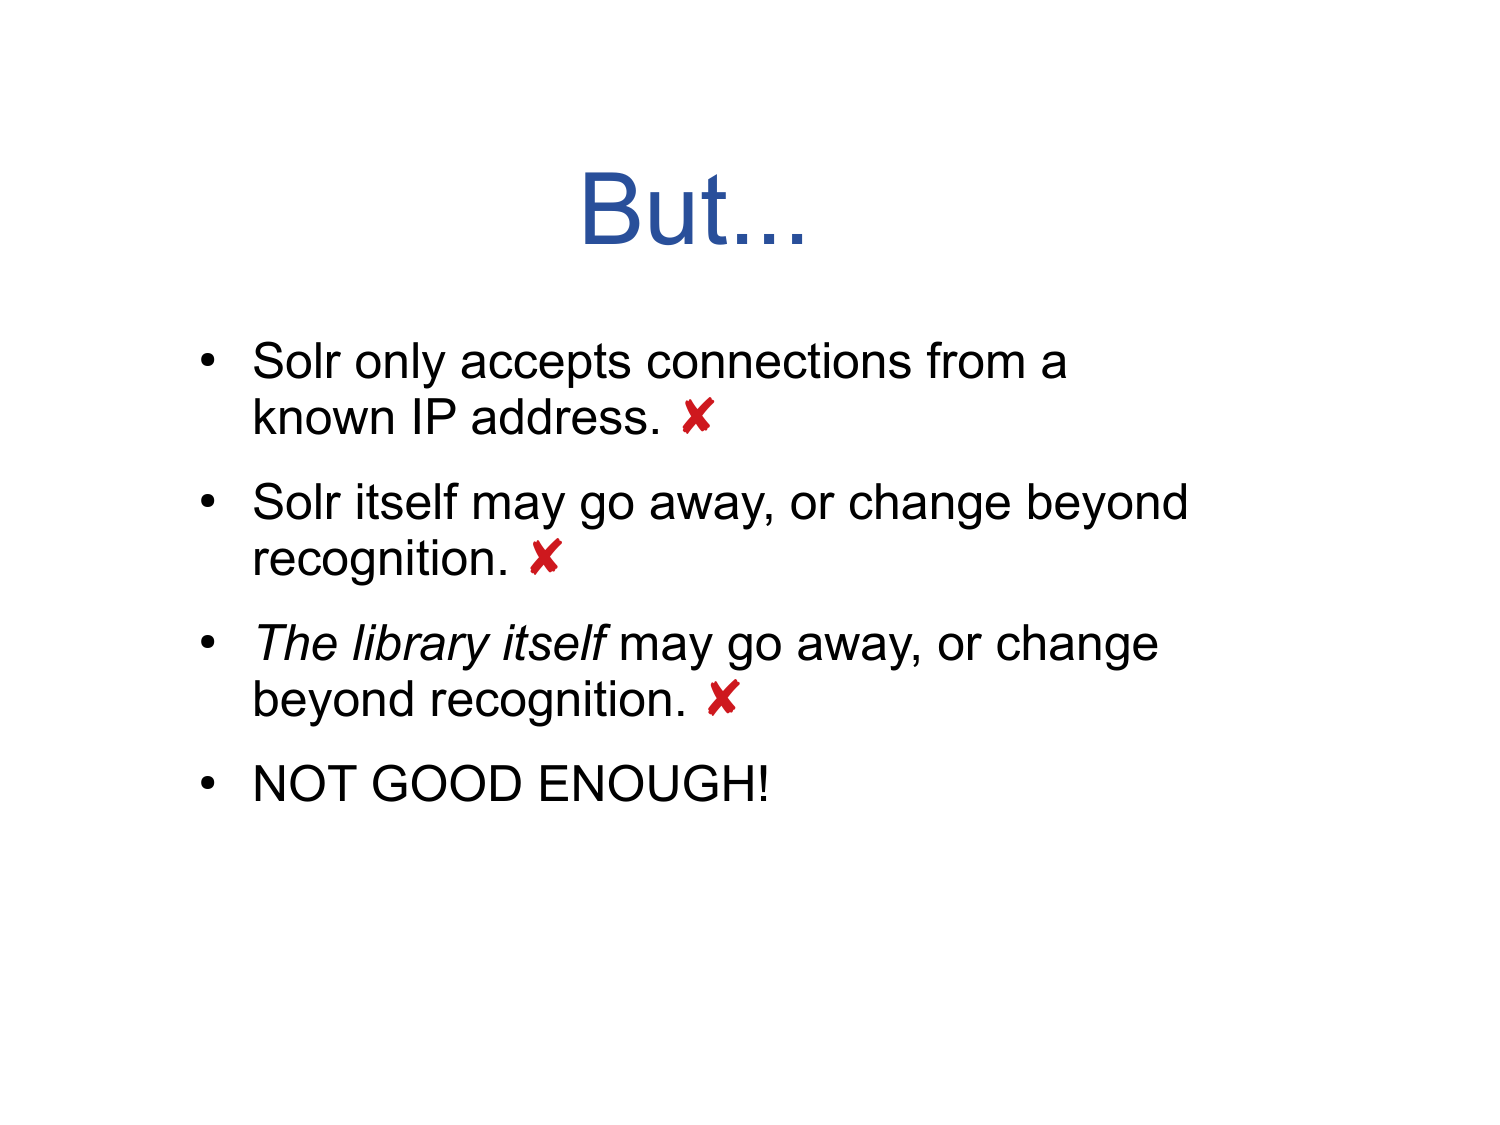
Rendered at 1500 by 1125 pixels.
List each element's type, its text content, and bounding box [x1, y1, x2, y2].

list Solr only accepts connections from a known IP address. ✘ Solr itself may go away, or change beyond recognition. ✘ The library itself may go away, or change beyond recognition. ✘ NOT GOOD ENOUGH! [181, 333, 1209, 1015]
title But... [181, 115, 1209, 304]
